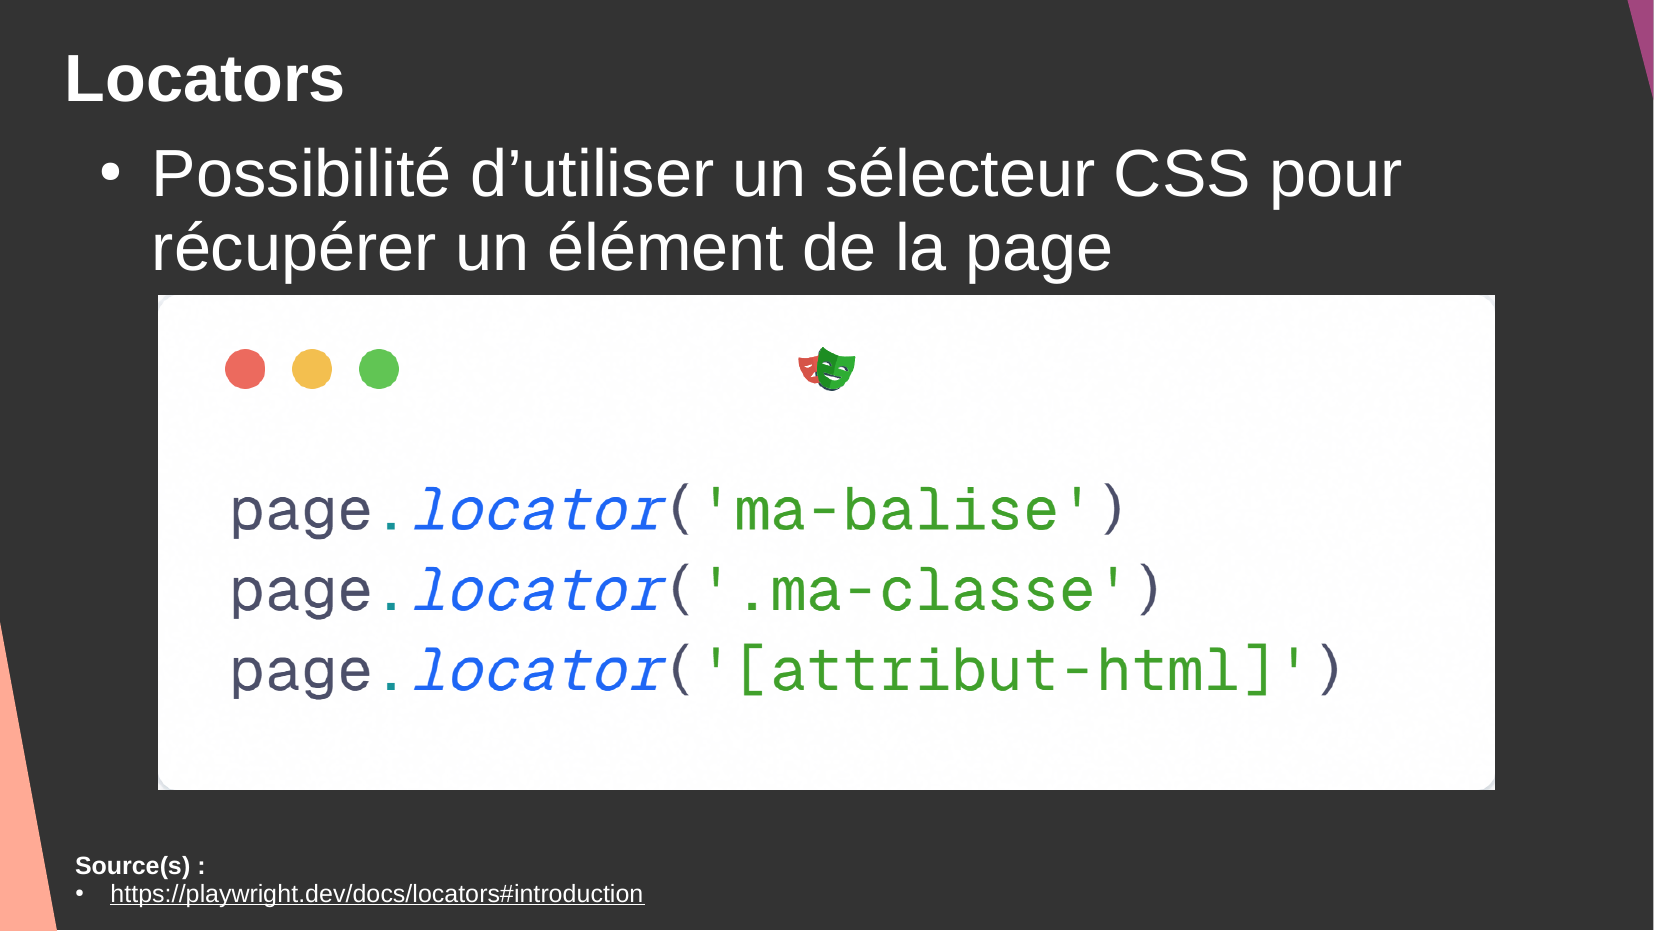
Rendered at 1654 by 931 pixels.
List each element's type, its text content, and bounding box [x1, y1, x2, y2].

text_box [1627, 0, 1654, 103]
picture [158, 295, 1495, 790]
list Possibilité d’utiliser un sélecteur CSS pour récupérer un élément de la page [80, 135, 1620, 296]
text_box [0, 621, 58, 931]
title Locators [64, 40, 1635, 116]
text_box Source(s) : https://playwright.dev/docs/locators#introduction [60, 821, 1546, 916]
